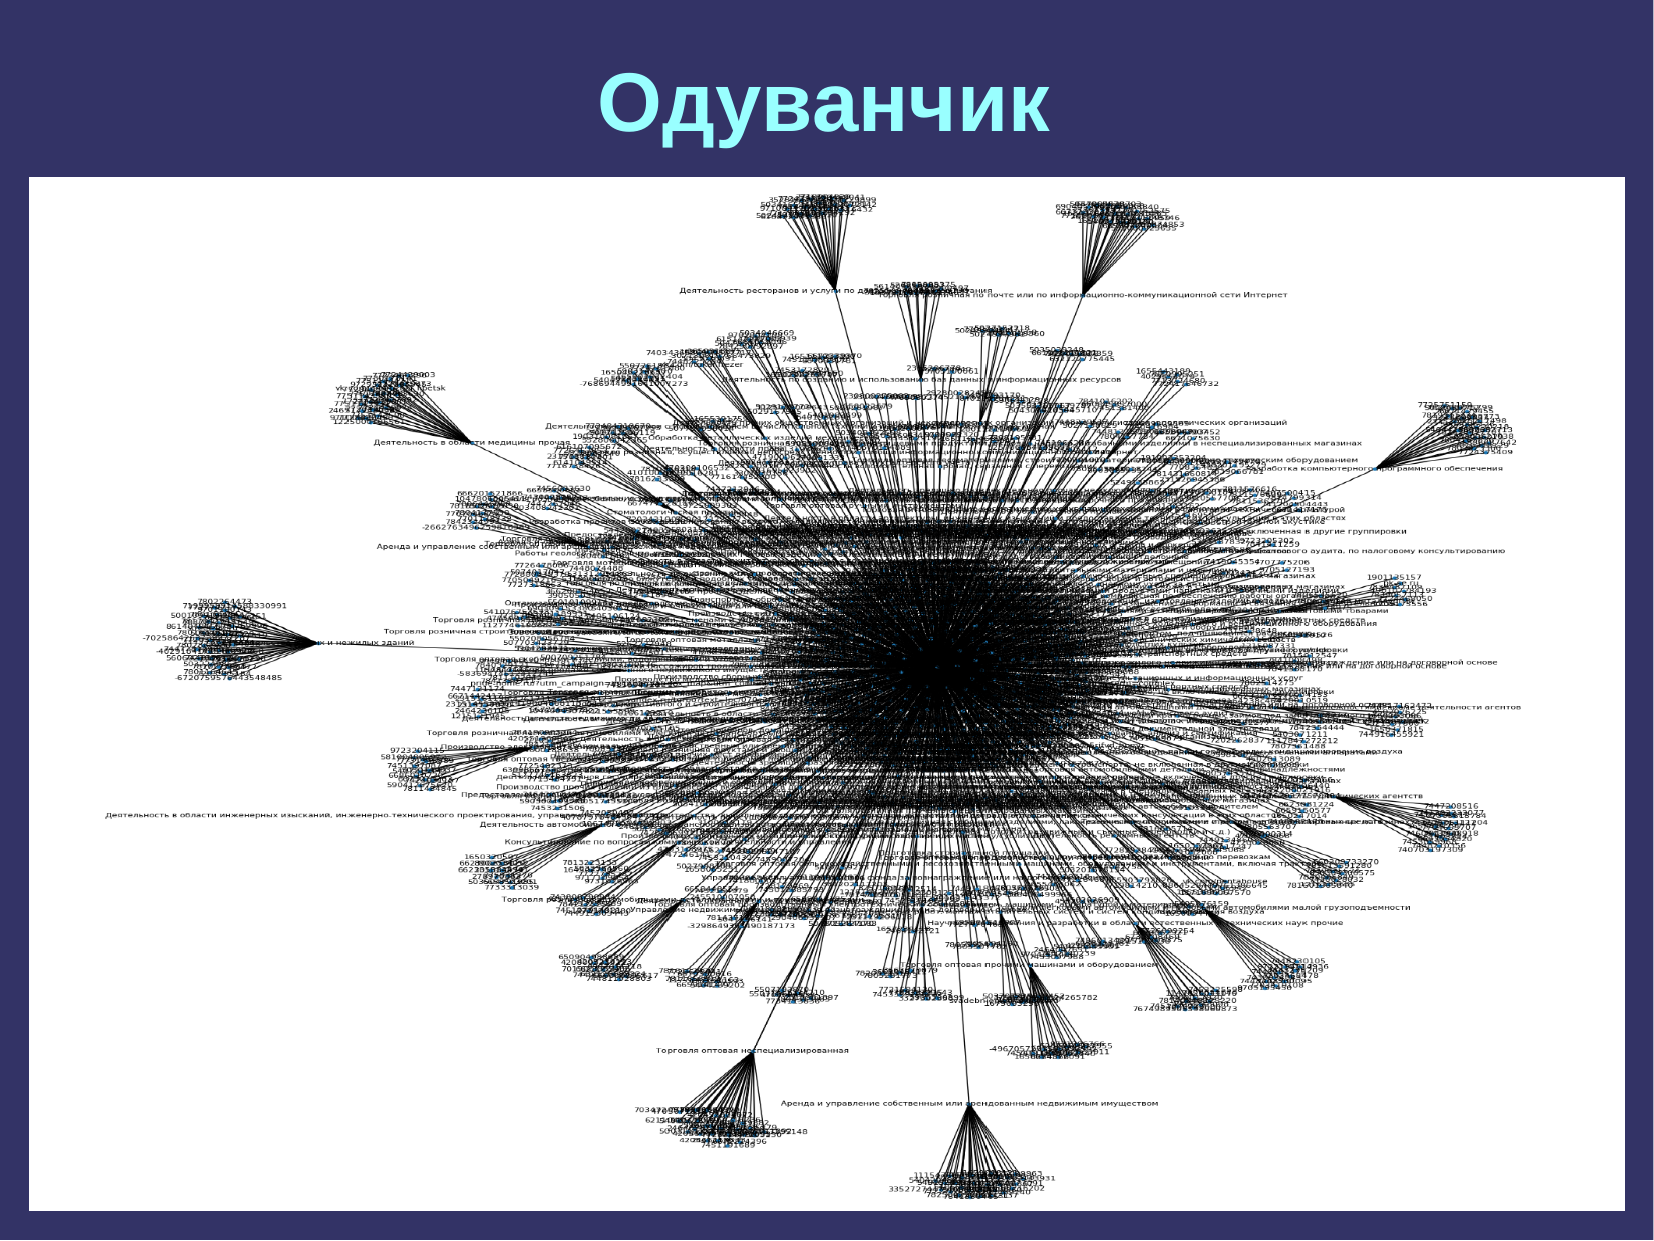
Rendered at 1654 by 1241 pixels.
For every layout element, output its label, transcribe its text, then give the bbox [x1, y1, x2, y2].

picture [29, 177, 1625, 1211]
title Одуванчик [118, 0, 1531, 177]
